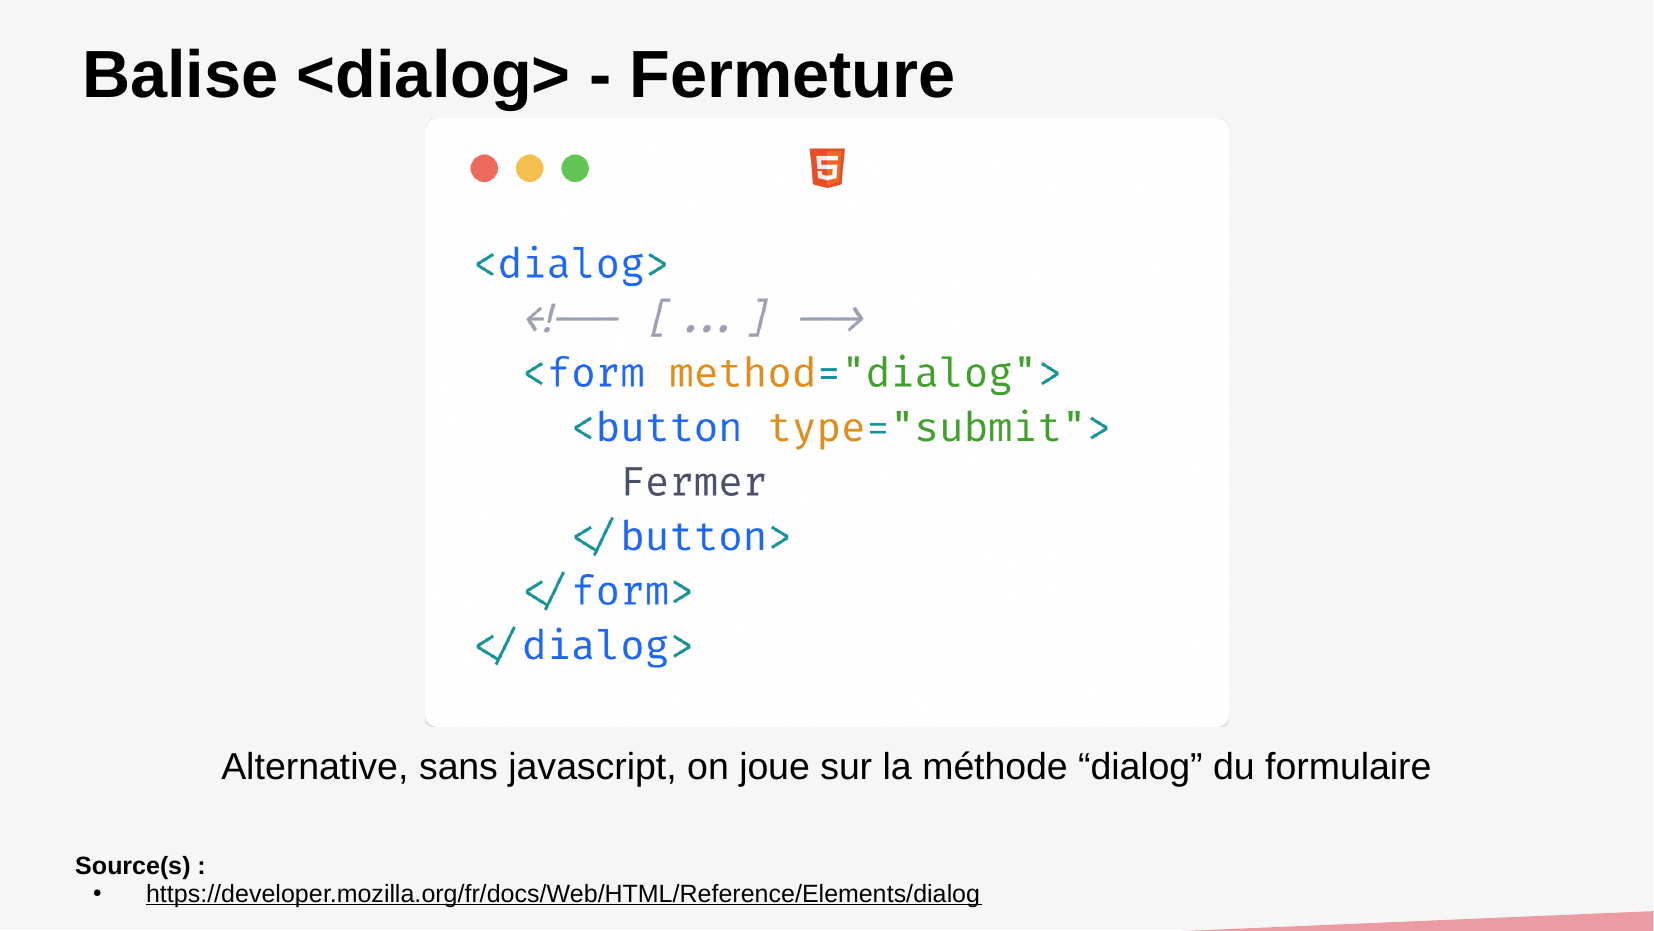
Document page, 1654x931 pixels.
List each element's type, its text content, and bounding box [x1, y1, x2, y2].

text_box Alternative, sans javascript, on joue sur la méthode “dialog” du formulaire [118, 738, 1536, 797]
text_box [1183, 911, 1654, 931]
text_box Source(s) : https://developer.mozilla.org/fr/docs/Web/HTML/Reference/Elements/dialog [60, 815, 1546, 916]
title Balise <dialog> - Fermeture [82, 37, 1571, 114]
picture [425, 118, 1229, 727]
